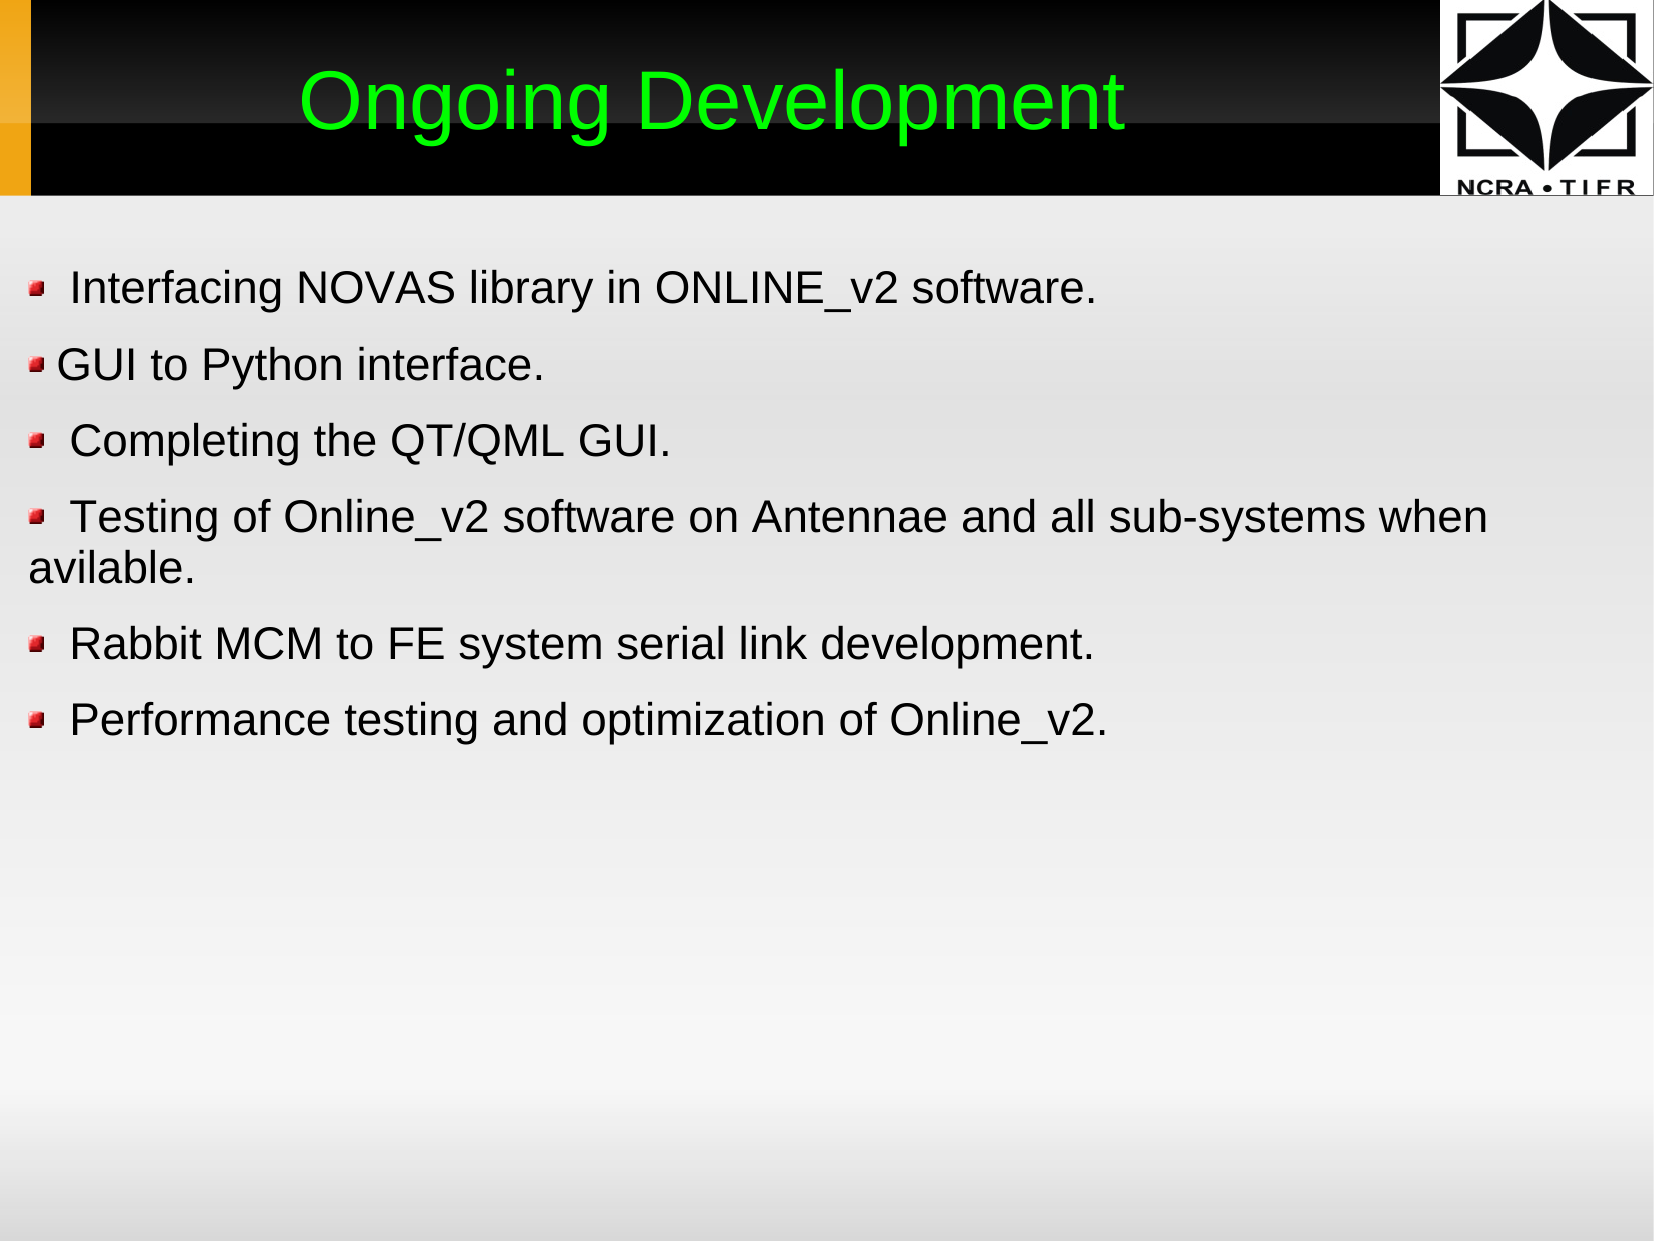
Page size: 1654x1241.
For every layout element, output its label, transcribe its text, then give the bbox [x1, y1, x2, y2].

text_box Ongoing Development [0, 46, 1426, 155]
text_box Interfacing NOVAS library in ONLINE_v2 software. GUI to Python interface. Completing the QT/QML GUI. Testing of Online_v2 software on Antennae and all sub-systems when avilable. Rabbit MCM to FE system serial link development. Performance testing and optimization of Online_v2. [13, 255, 1654, 905]
picture [0, 0, 1654, 1241]
